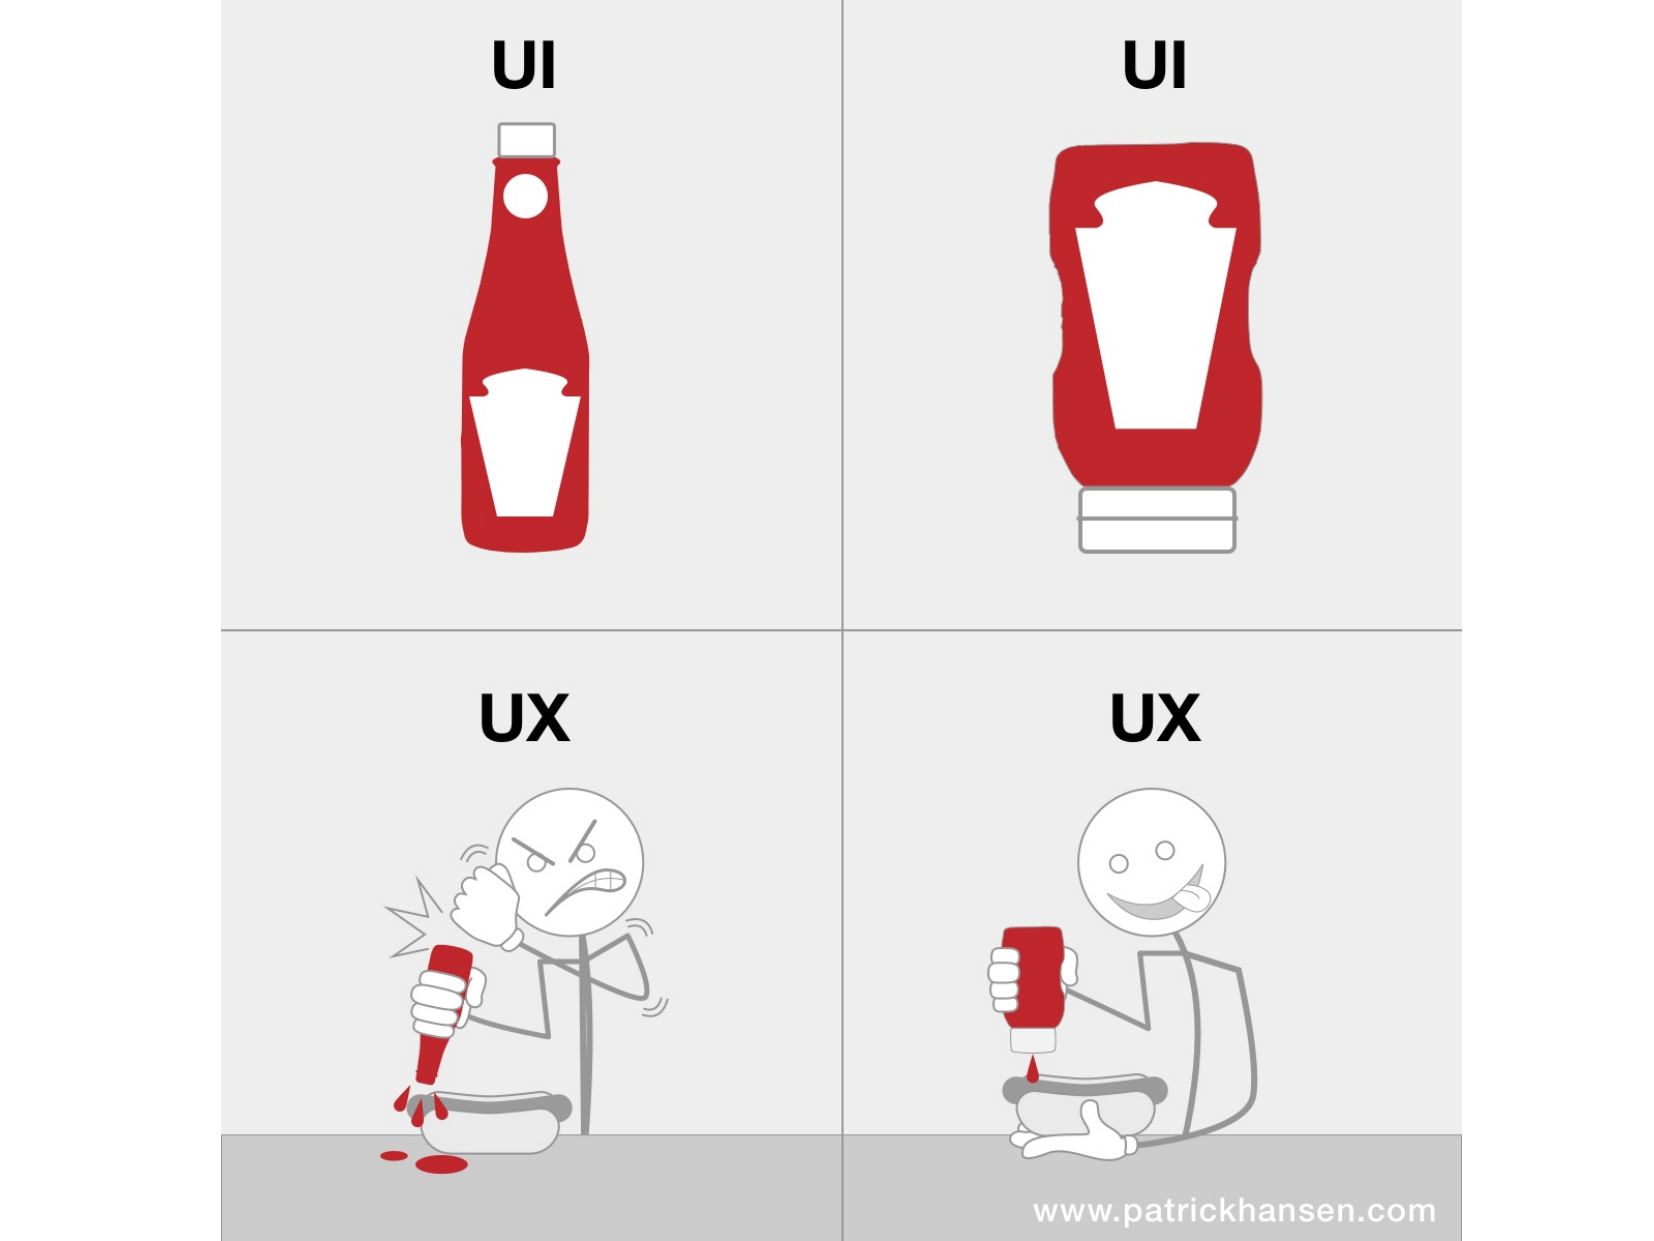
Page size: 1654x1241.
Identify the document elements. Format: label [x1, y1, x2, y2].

picture [221, 0, 1462, 1241]
